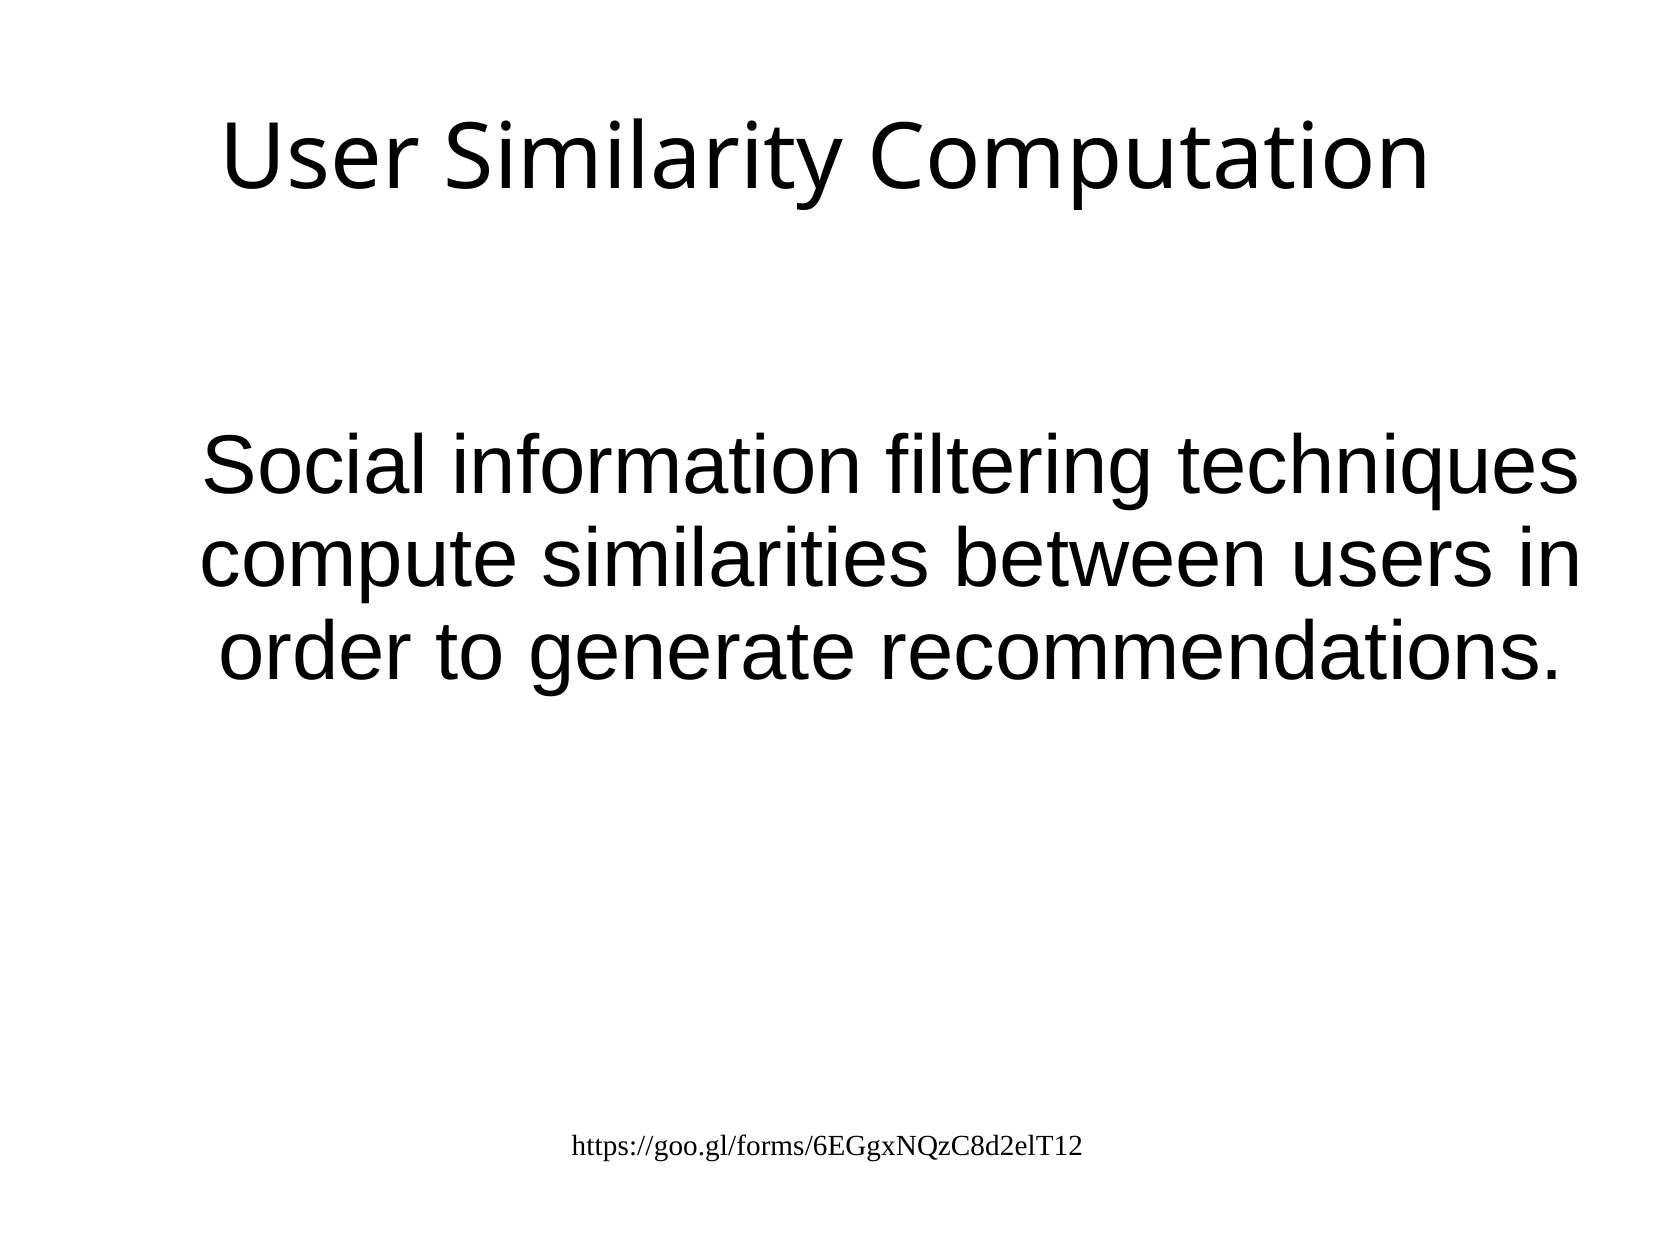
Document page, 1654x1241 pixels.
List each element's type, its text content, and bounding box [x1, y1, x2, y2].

list Social information filtering techniques compute similarities between users in order to generate recommendations. [111, 418, 1601, 1138]
title User Similarity Computation [82, 49, 1571, 257]
